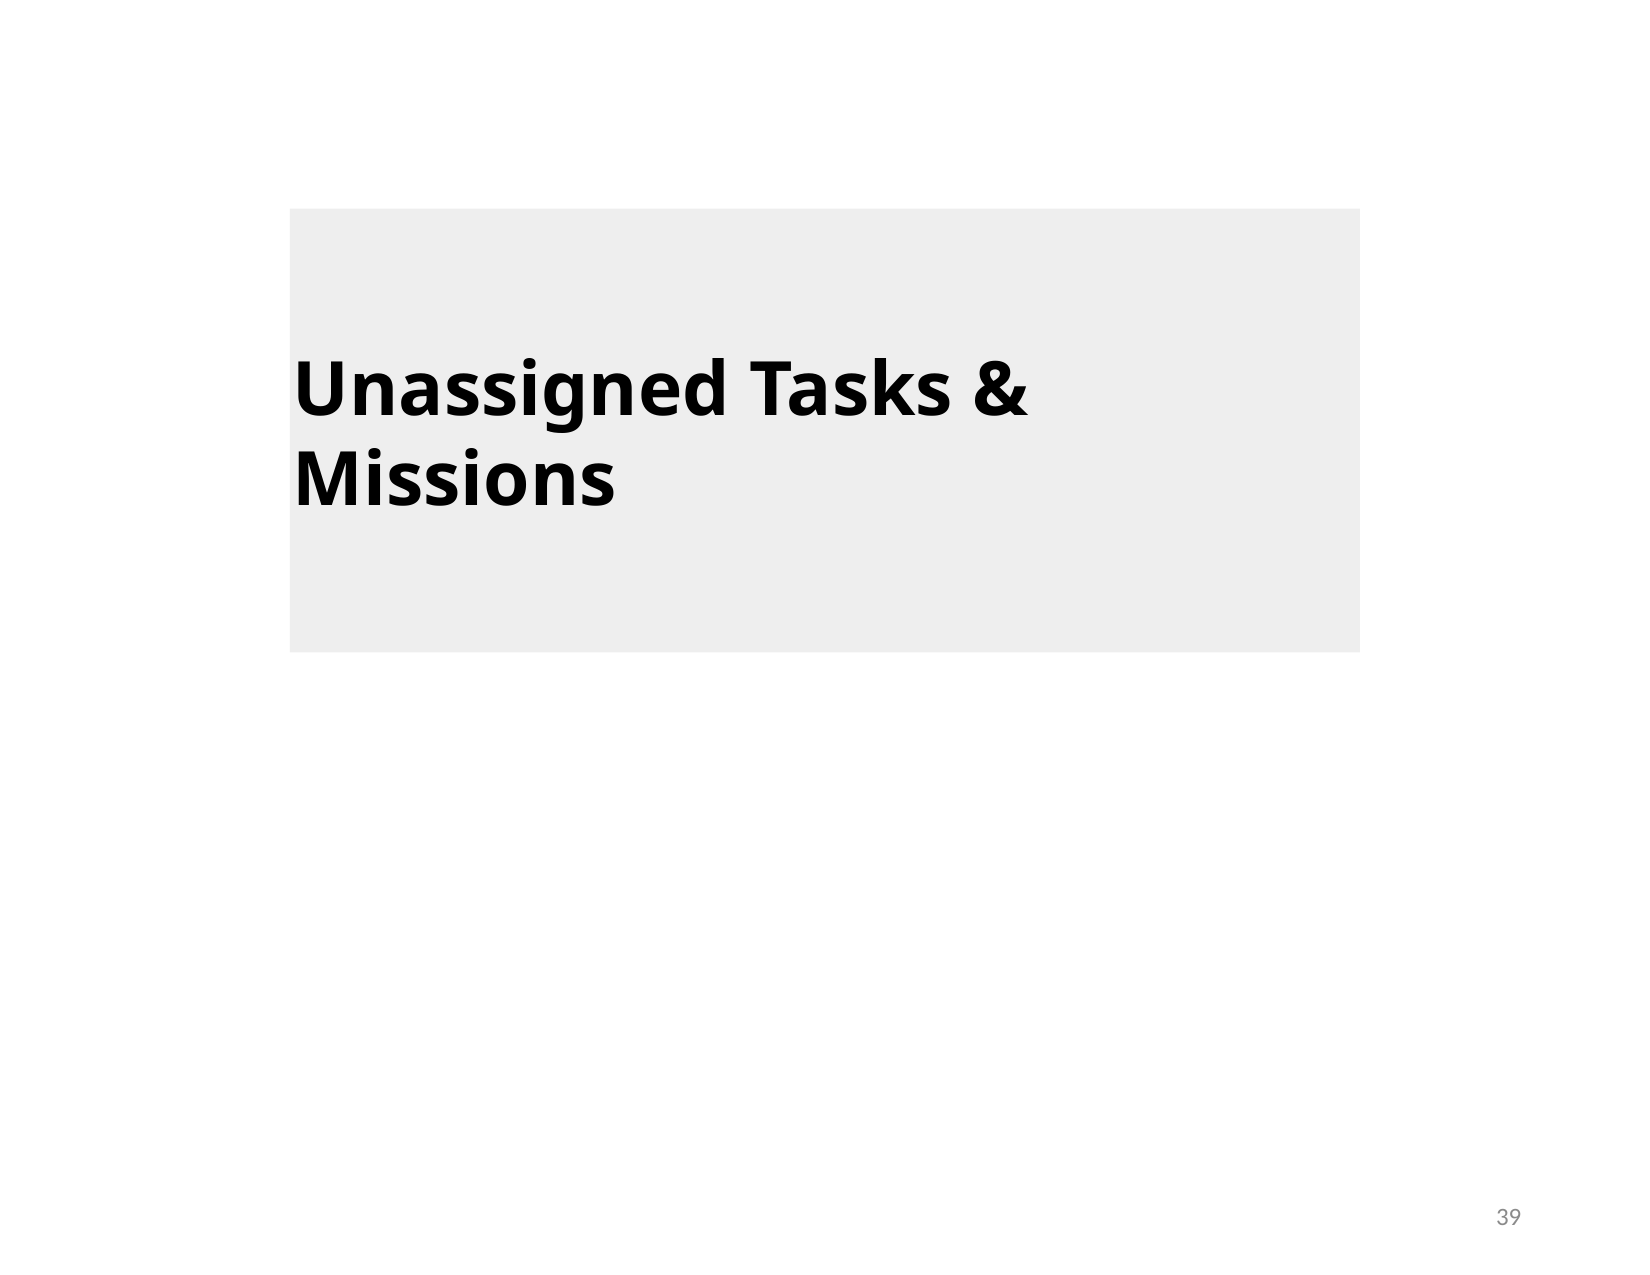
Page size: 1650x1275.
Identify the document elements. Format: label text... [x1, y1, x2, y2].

title Unassigned Tasks & Missions [289, 208, 1360, 653]
